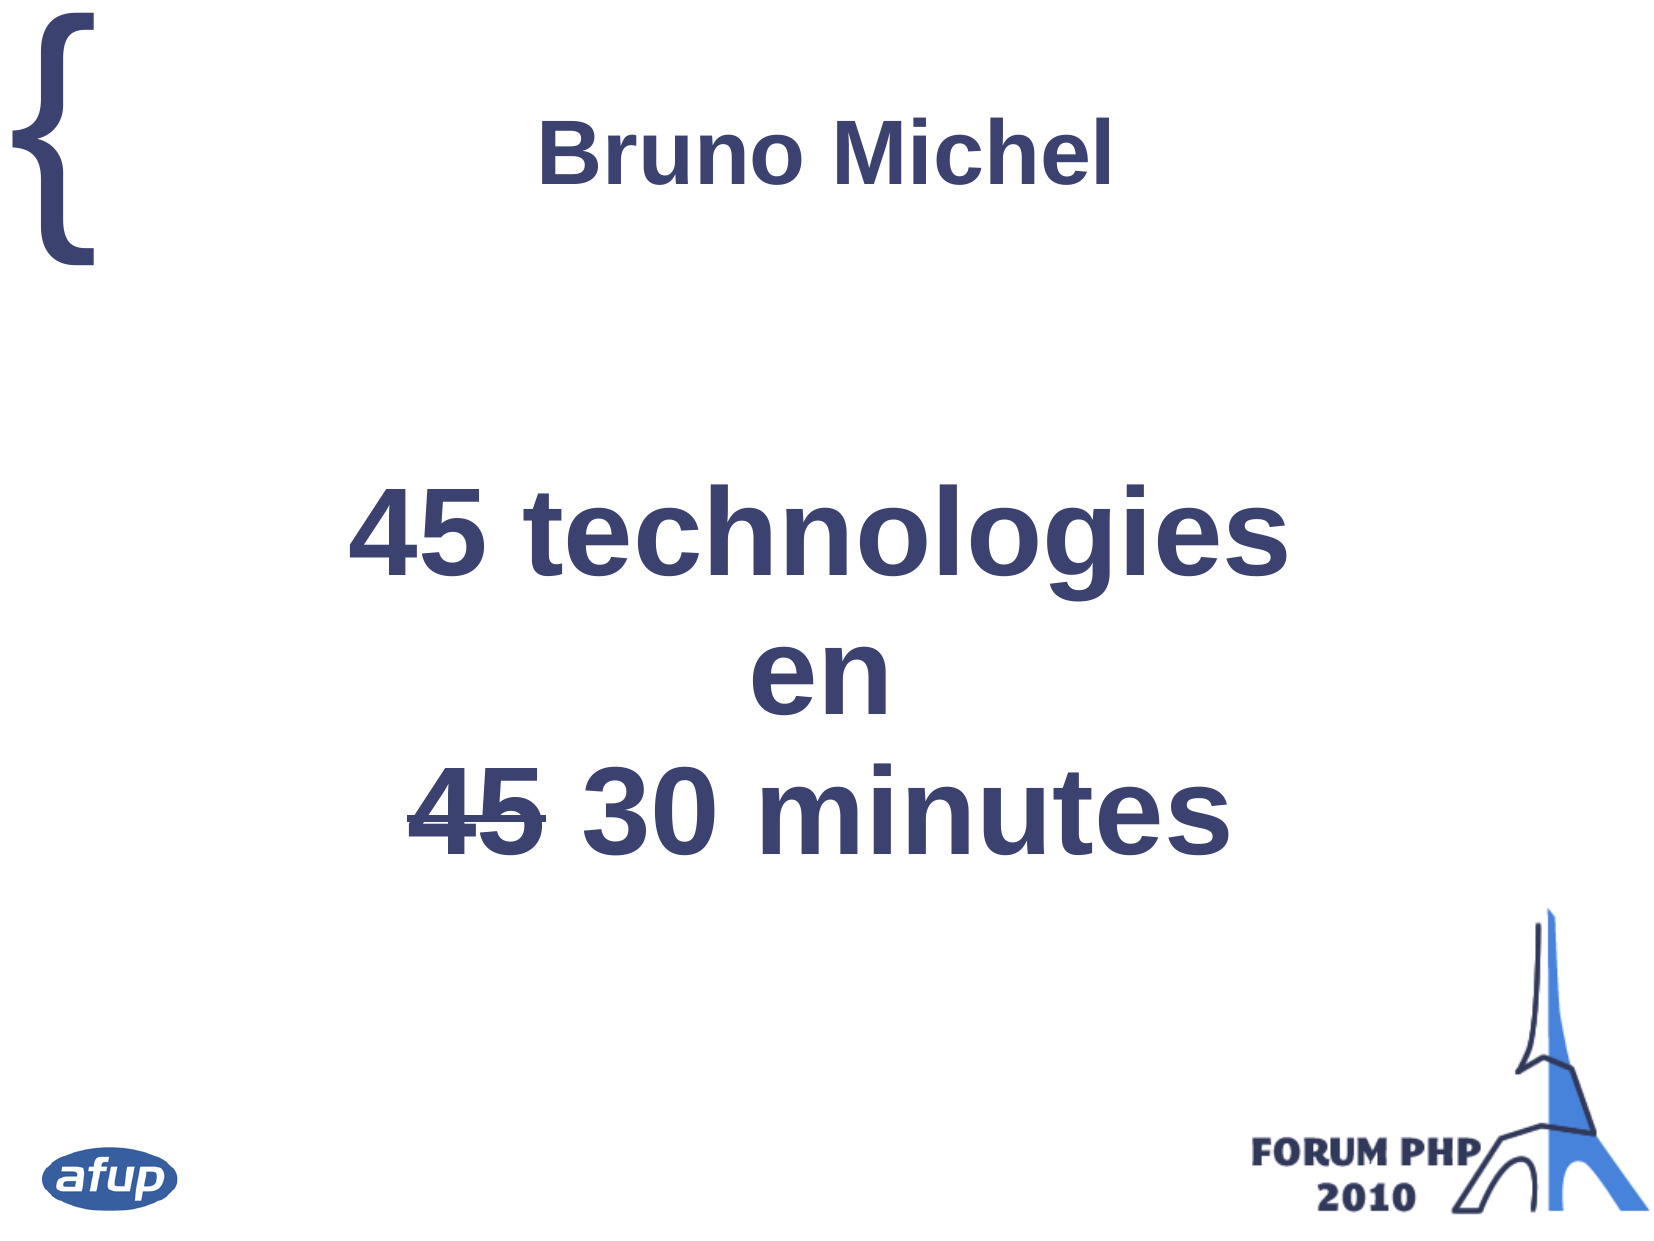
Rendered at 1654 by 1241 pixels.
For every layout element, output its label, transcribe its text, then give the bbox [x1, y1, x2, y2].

picture [41, 1146, 178, 1211]
title Bruno Michel [82, 56, 1571, 250]
title 45 technologies en 45 30 minutes [76, 280, 1565, 1063]
picture [1240, 872, 1650, 1241]
